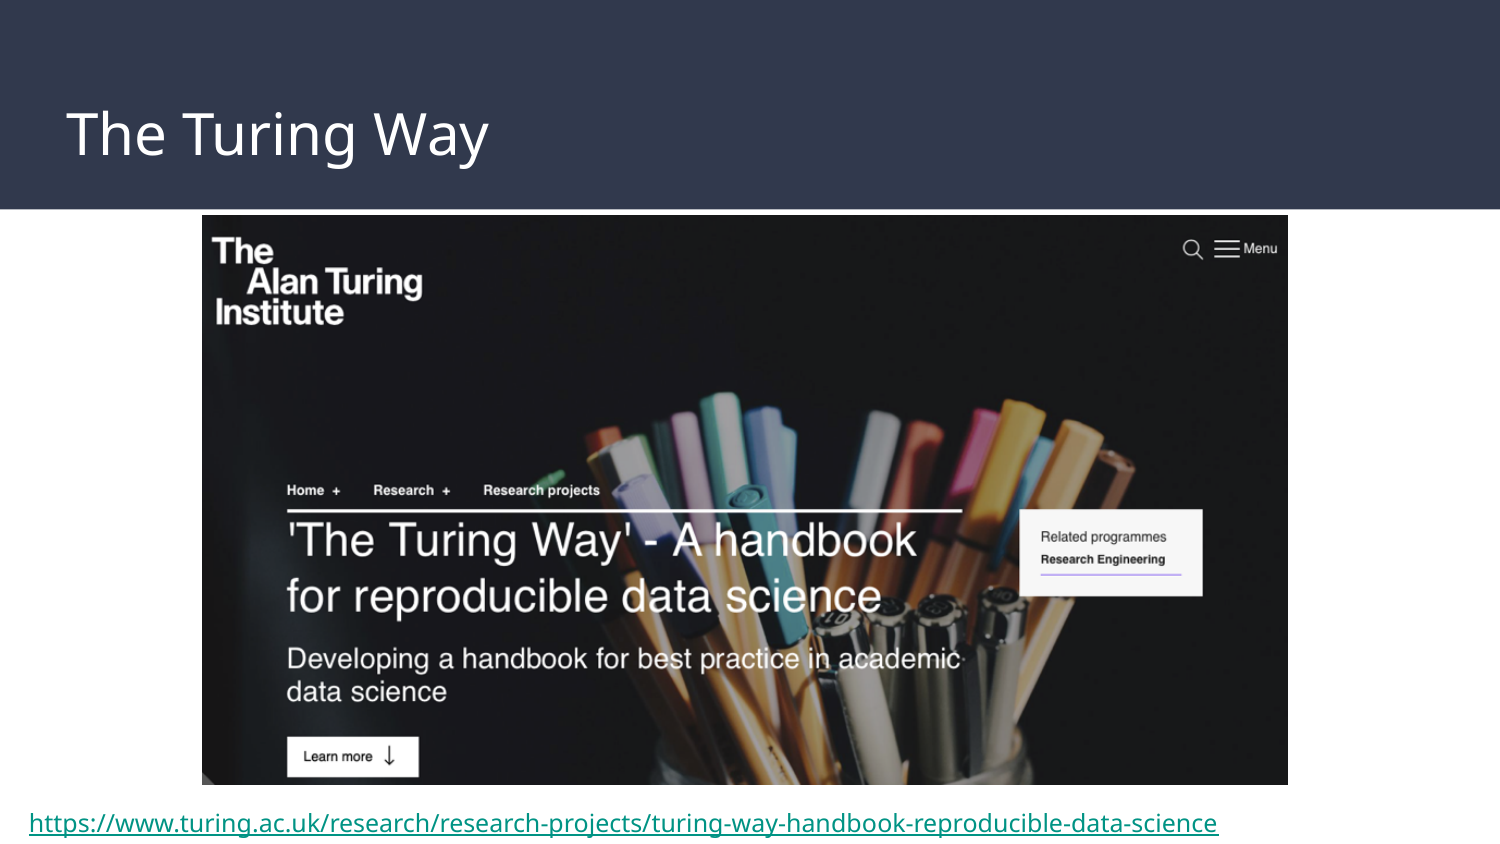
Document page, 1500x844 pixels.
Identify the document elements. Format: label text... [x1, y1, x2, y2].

title The Turing Way [51, 82, 1449, 185]
text_box https://www.turing.ac.uk/research/research-projects/turing-way-handbook-reproducible-data-science [13, 792, 1478, 831]
picture [202, 215, 1288, 785]
